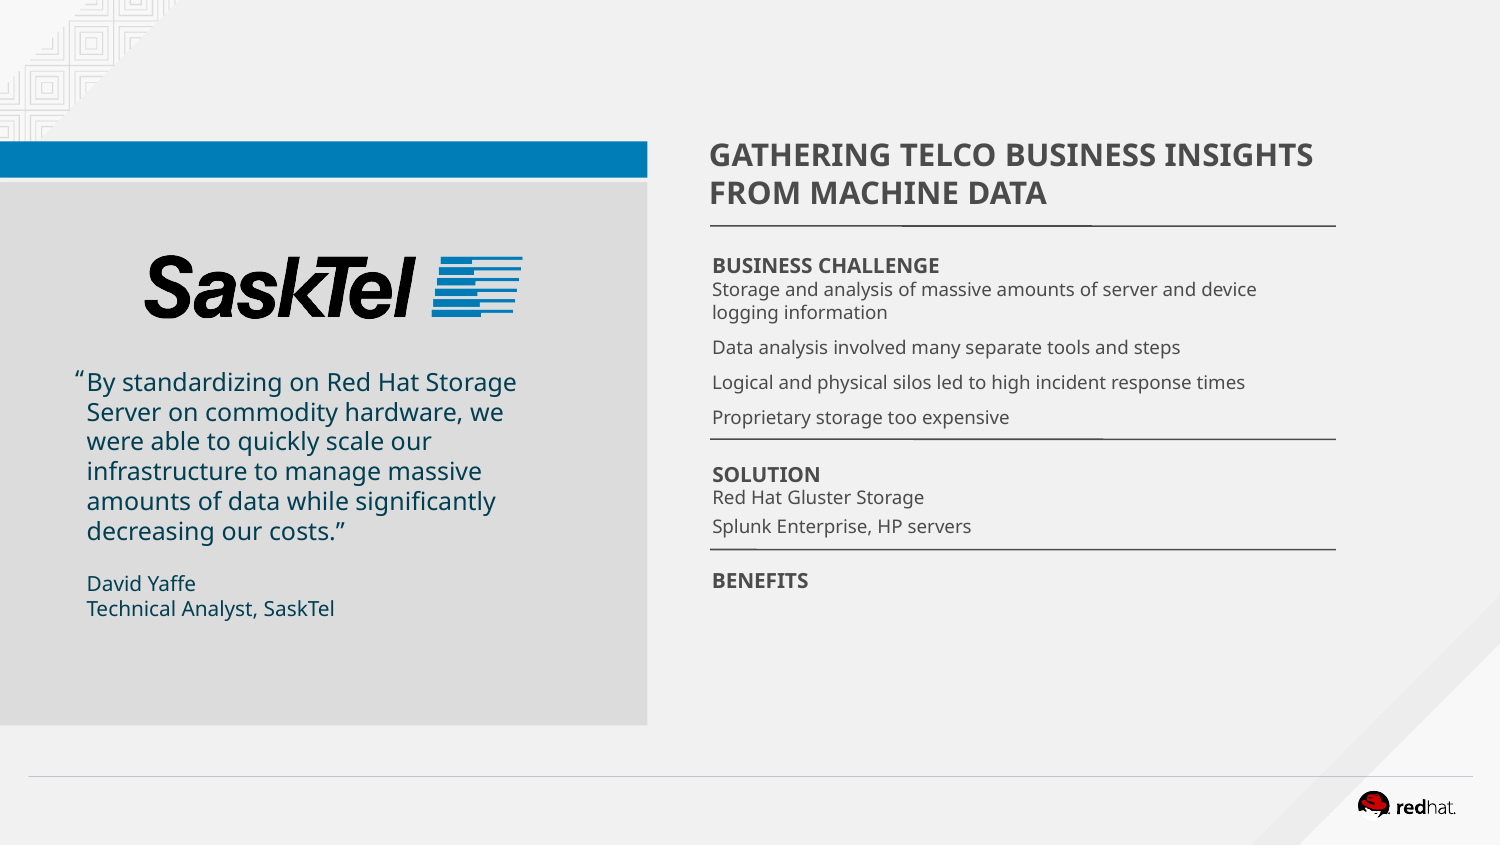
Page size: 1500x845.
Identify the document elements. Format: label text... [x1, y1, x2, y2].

text_box [0, 182, 648, 726]
text_box BUSINESS CHALLENGE Storage and analysis of massive amounts of server and device logging information Data analysis involved many separate tools and steps Logical and physical silos led to high incident response times Proprietary storage too expensive [703, 248, 1326, 417]
text_box GATHERING TELCO BUSINESS INSIGHTS FROM MACHINE DATA [699, 131, 1326, 223]
text_box BENEFITS [702, 563, 1273, 801]
text_box By standardizing on Red Hat Storage Server on commodity hardware, we were able to quickly scale our infrastructure to manage massive amounts of data while significantly decreasing our costs.” David Yaffe Technical Analyst, SaskTel [77, 361, 573, 661]
text_box SOLUTION Red Hat Gluster Storage Splunk Enterprise, HP servers [703, 456, 1371, 534]
text_box [0, 141, 648, 178]
text_box “ [75, 370, 104, 407]
picture [0, 0, 1500, 845]
